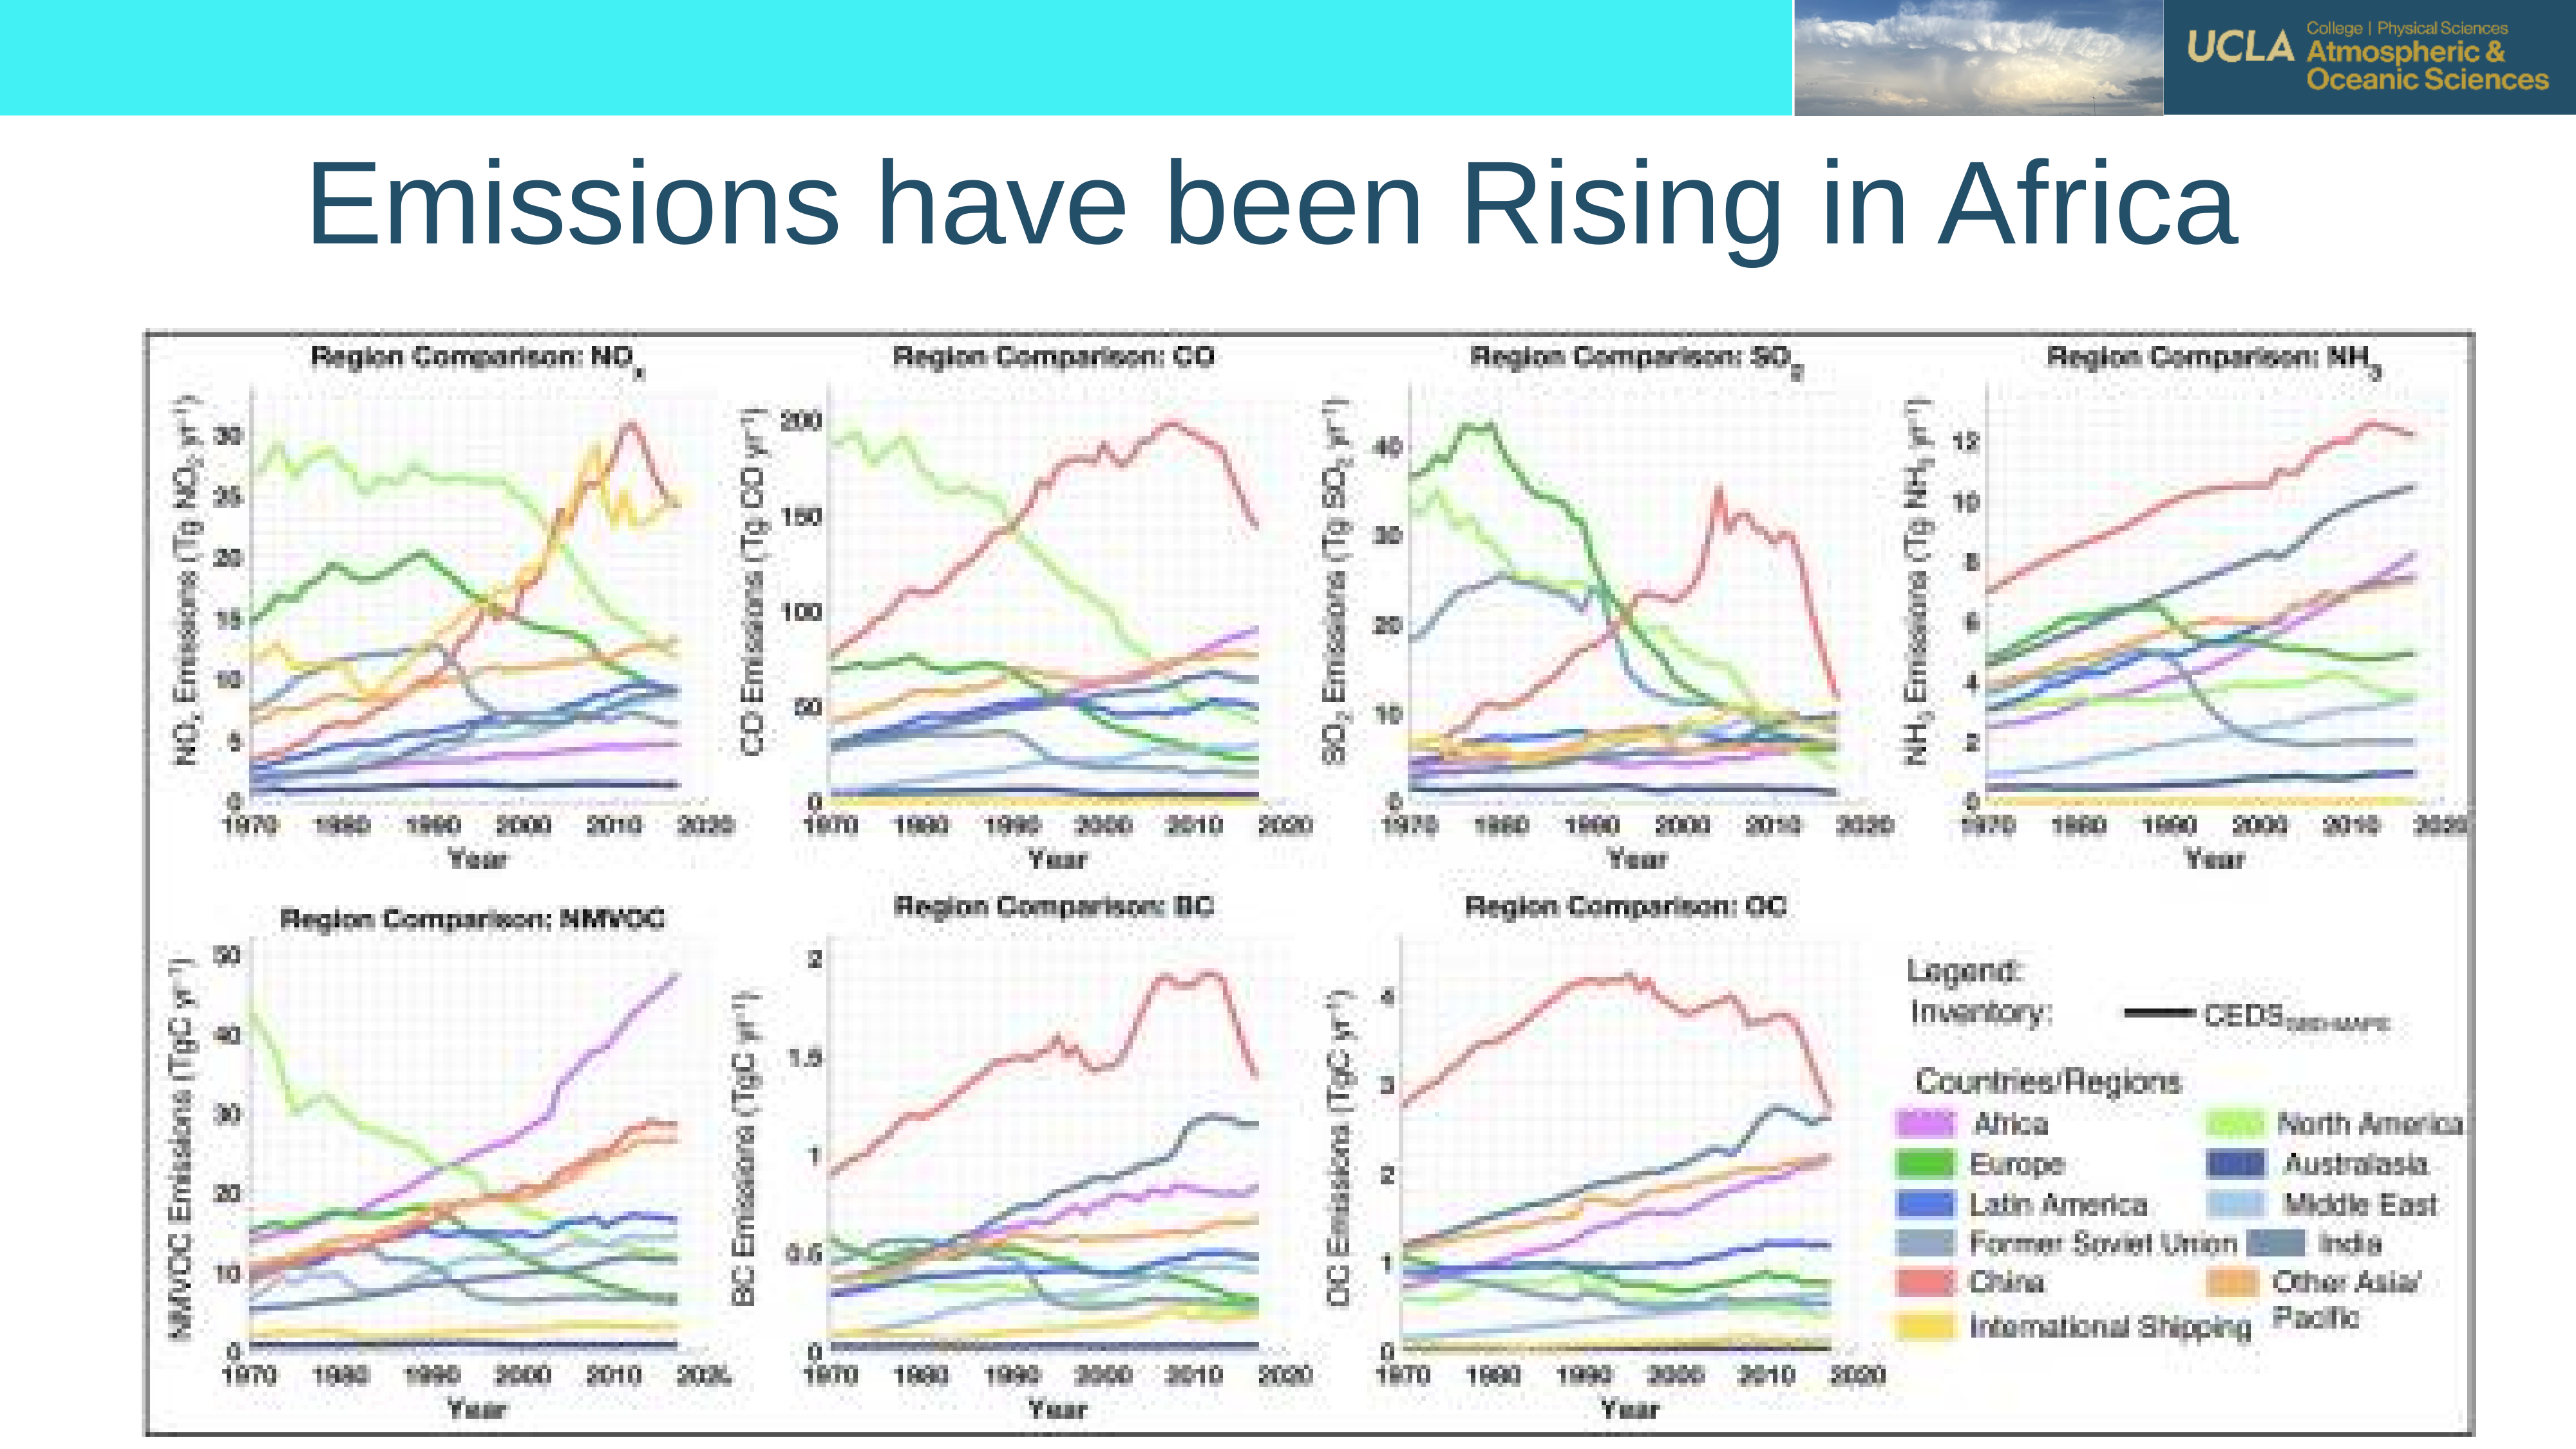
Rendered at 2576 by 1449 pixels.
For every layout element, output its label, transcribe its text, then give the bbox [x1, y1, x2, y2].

picture [142, 328, 2476, 1437]
picture [1794, 0, 2576, 116]
title Emissions have been Rising in Africa [195, 120, 2383, 326]
